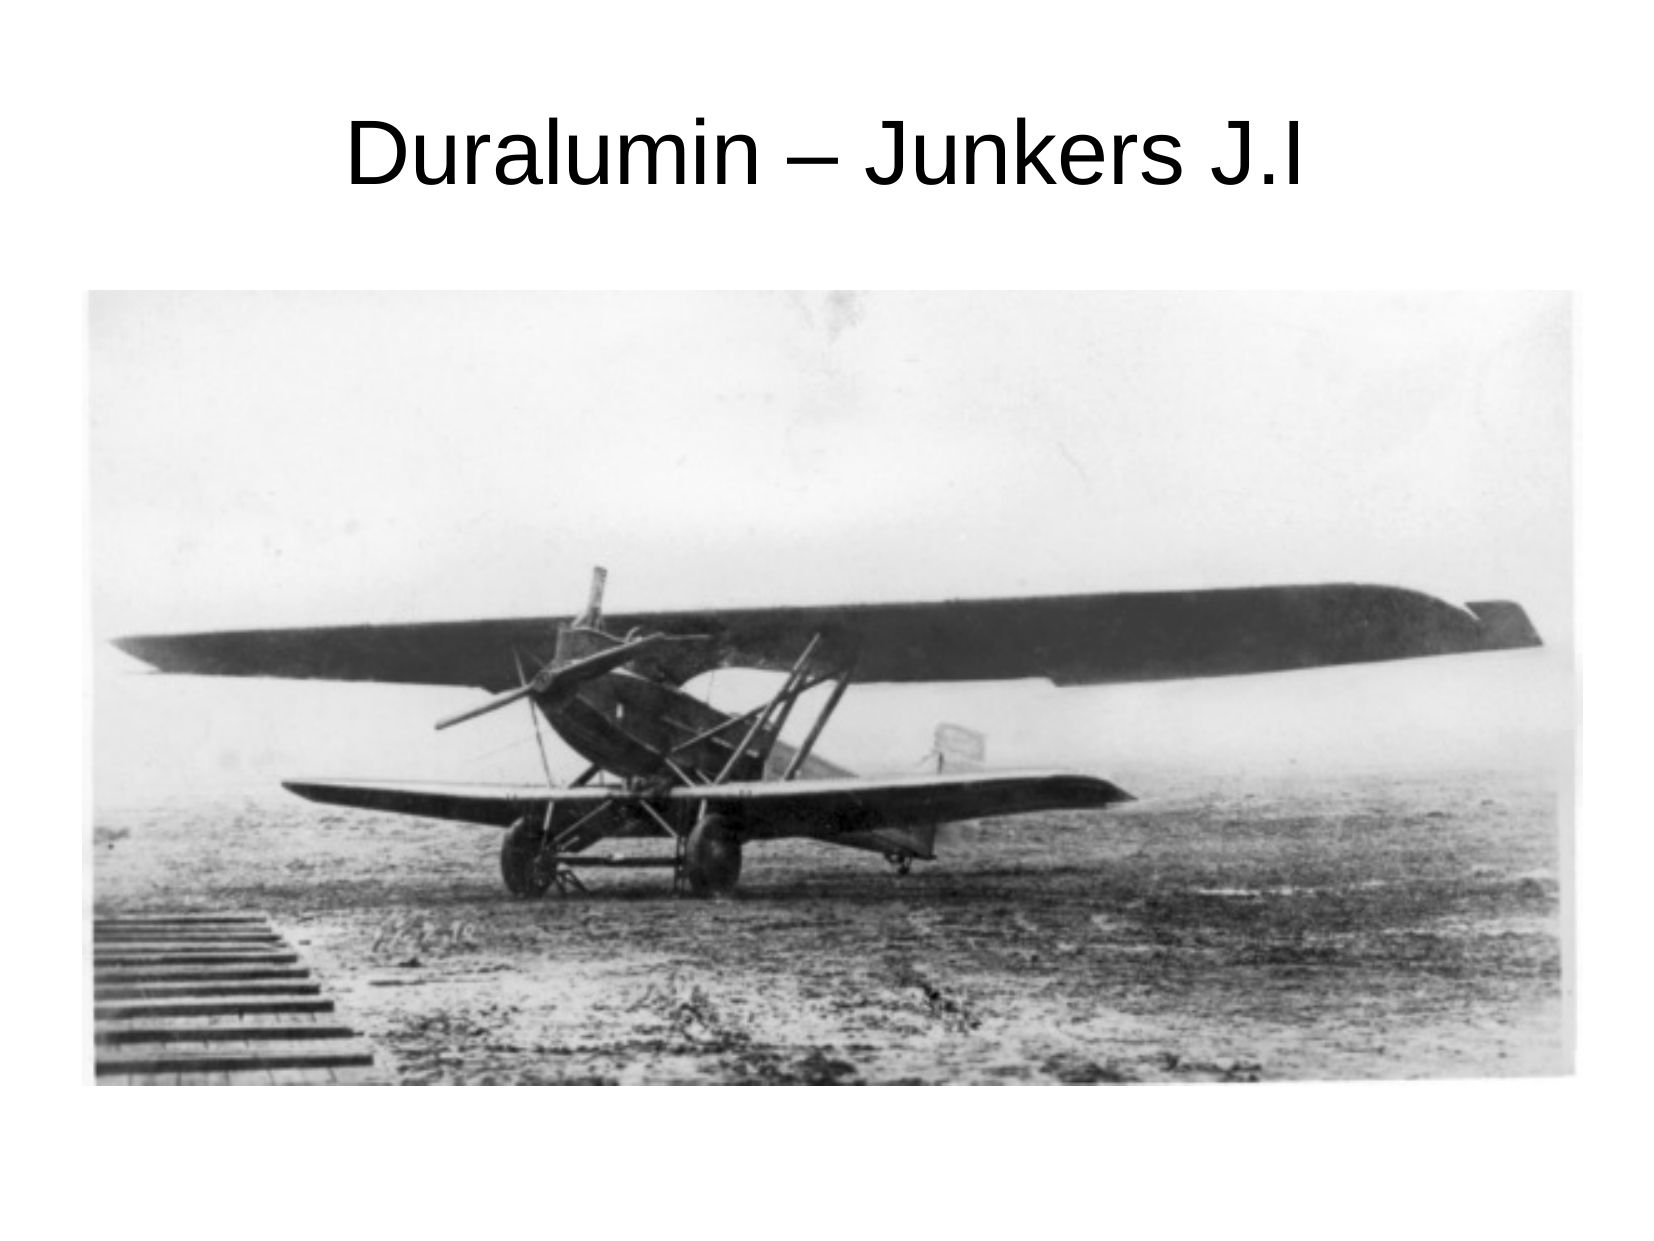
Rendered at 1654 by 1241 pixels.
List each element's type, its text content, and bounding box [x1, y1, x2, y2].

picture [82, 290, 1583, 1086]
title Duralumin – Junkers J.I [82, 49, 1571, 257]
